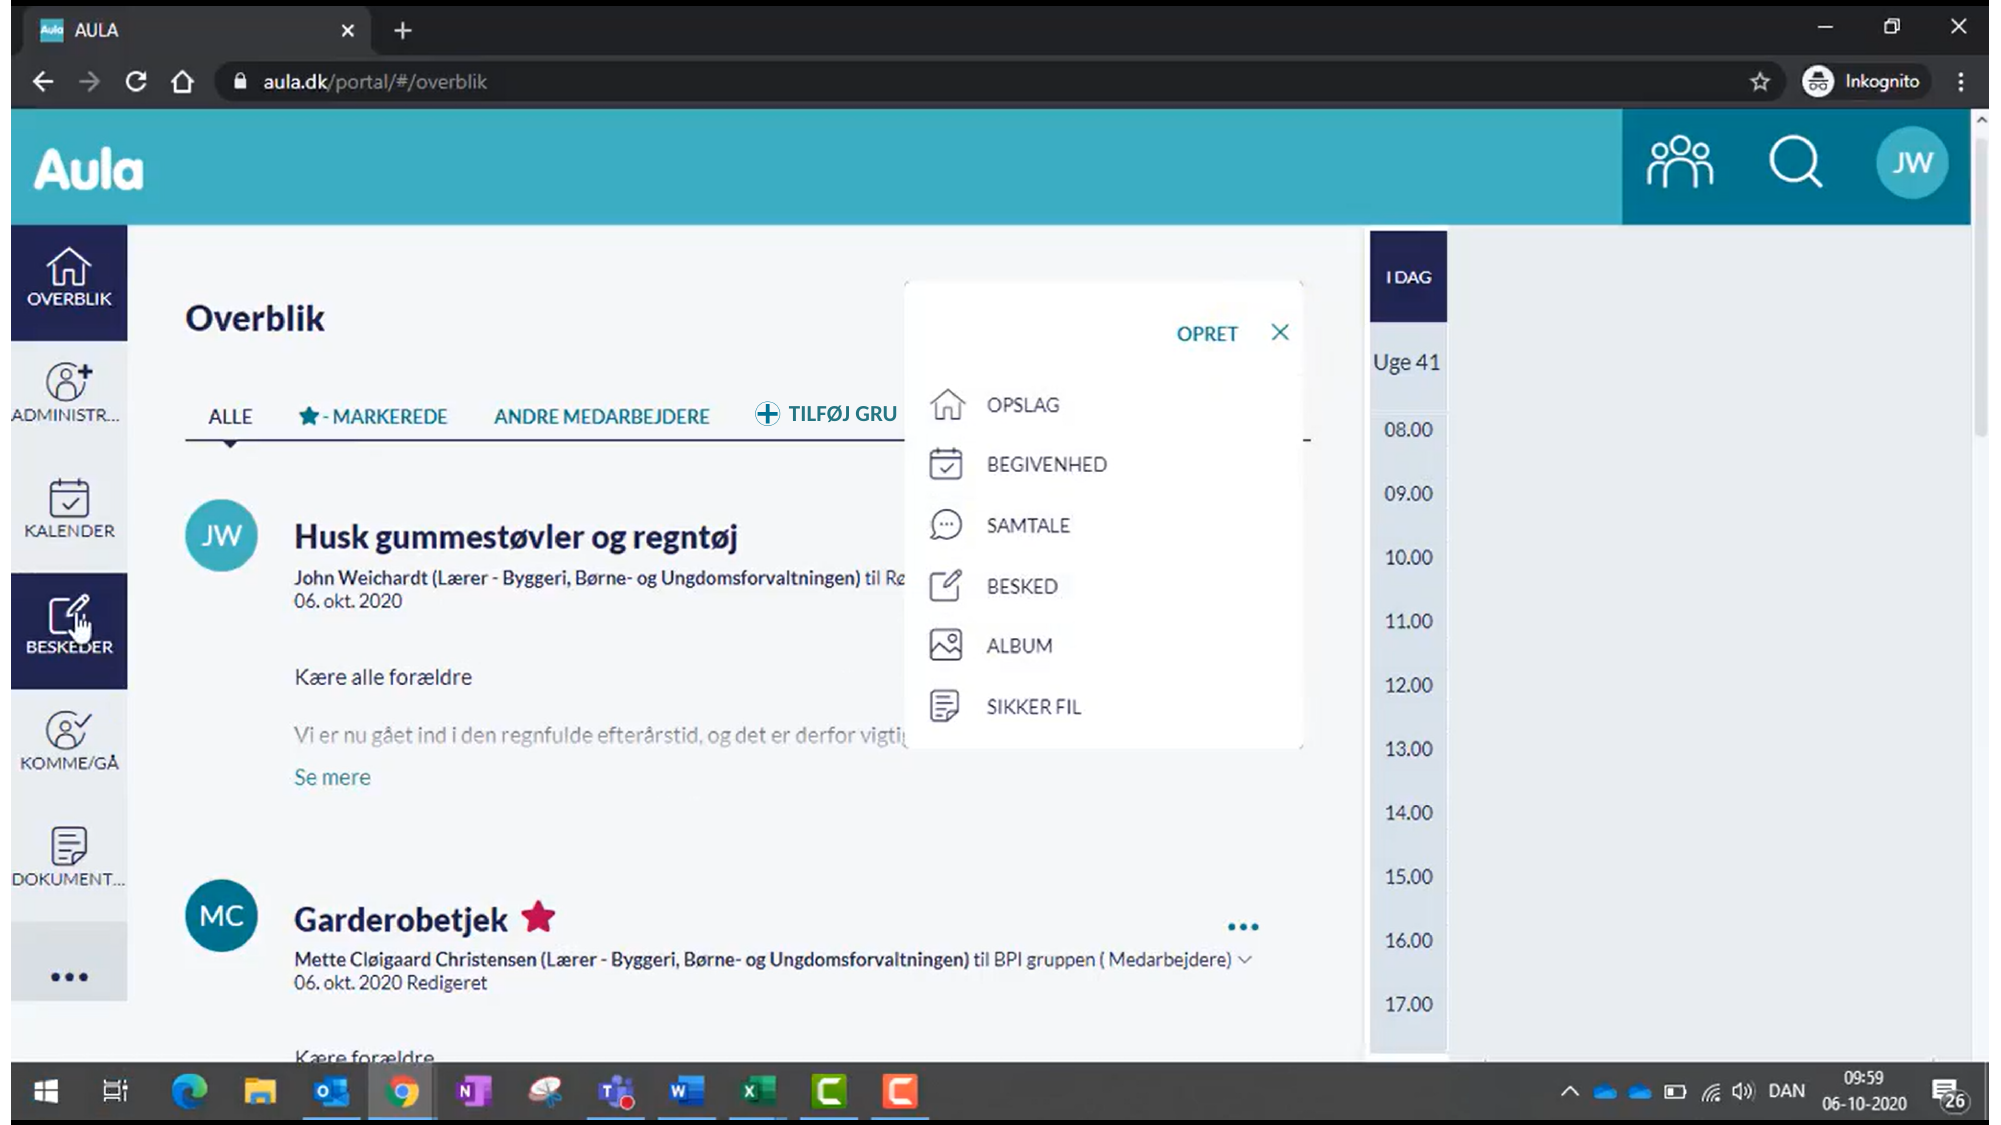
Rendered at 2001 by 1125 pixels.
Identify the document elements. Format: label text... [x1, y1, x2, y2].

text_box TILFØJ GRU [773, 391, 1001, 435]
picture [11, 1, 1989, 1125]
